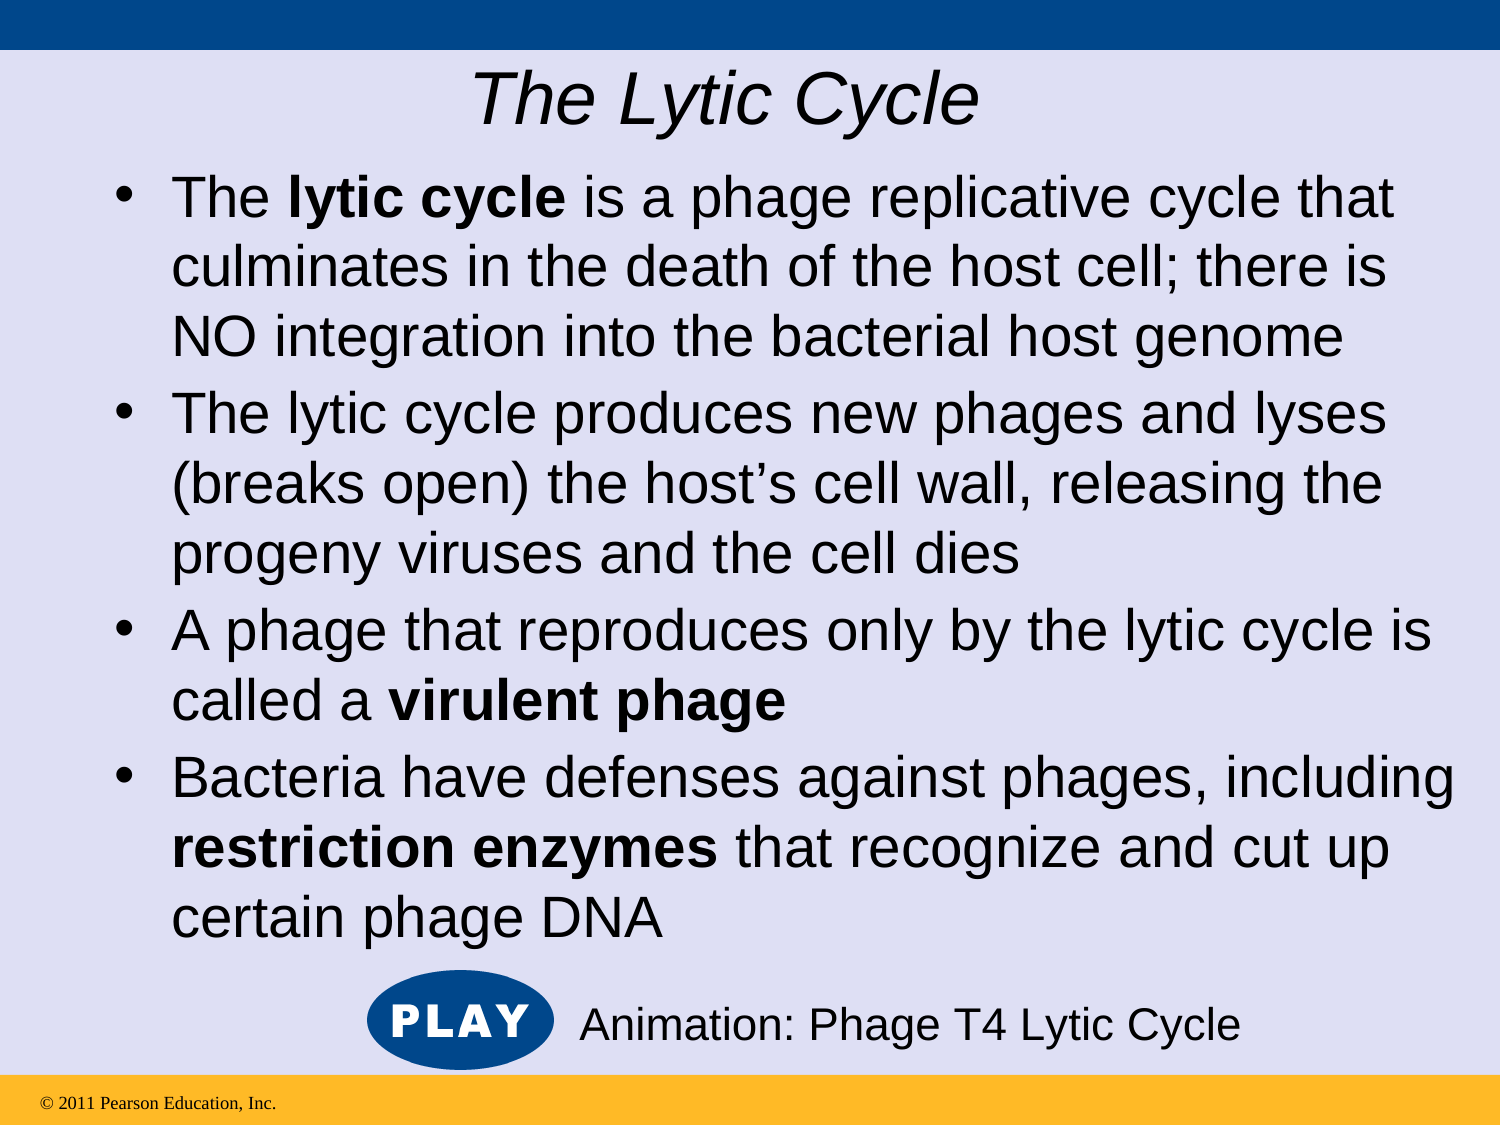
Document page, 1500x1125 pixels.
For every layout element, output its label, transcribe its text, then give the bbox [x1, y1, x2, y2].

text_box [0, 0, 1500, 50]
picture [362, 964, 558, 1073]
text_box [0, 1074, 1500, 1125]
list The lytic cycle is a phage replicative cycle that culminates in the death of the host cell; there is NO integration into the bacterial host genome The lytic cycle produces new phages and lyses (breaks open) the host’s cell wall, releasing the progeny viruses and the cell dies A phage that reproduces only by the lytic cycle is called a virulent phage Bacteria have defenses against phages, including restriction enzymes that recognize and cut up certain phage DNA [99, 151, 1500, 965]
text_box © 2011 Pearson Education, Inc. [24, 1083, 400, 1121]
title The Lytic Cycle [24, 53, 1425, 136]
text_box Animation: Phage T4 Lytic Cycle [564, 986, 1263, 1058]
